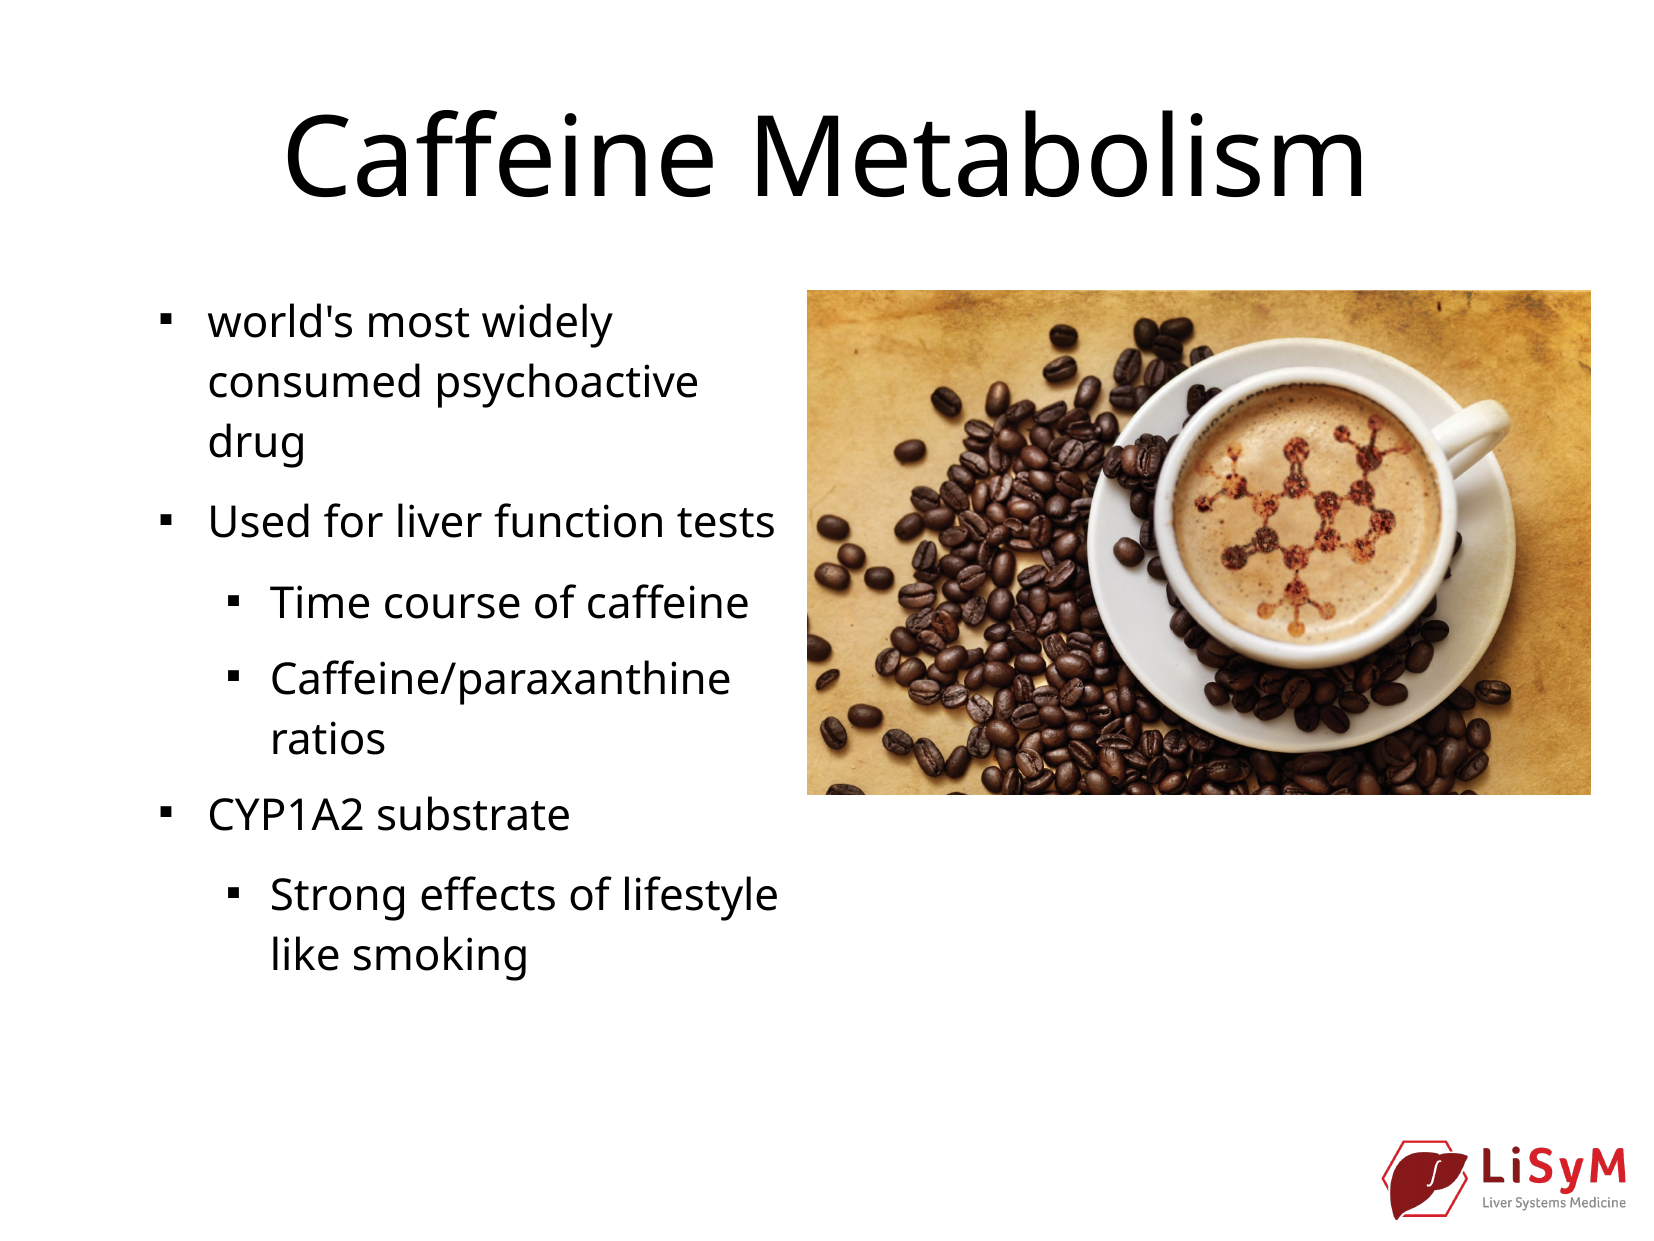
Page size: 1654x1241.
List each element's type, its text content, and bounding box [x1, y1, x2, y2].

list world's most widely consumed psychoactive drug Used for liver function tests Time course of caffeine Caffeine/paraxanthine ratios CYP1A2 substrate Strong effects of lifestyle like smoking [82, 290, 781, 1010]
picture [807, 290, 1591, 796]
picture [1380, 1139, 1627, 1222]
title Caffeine Metabolism [82, 49, 1571, 257]
